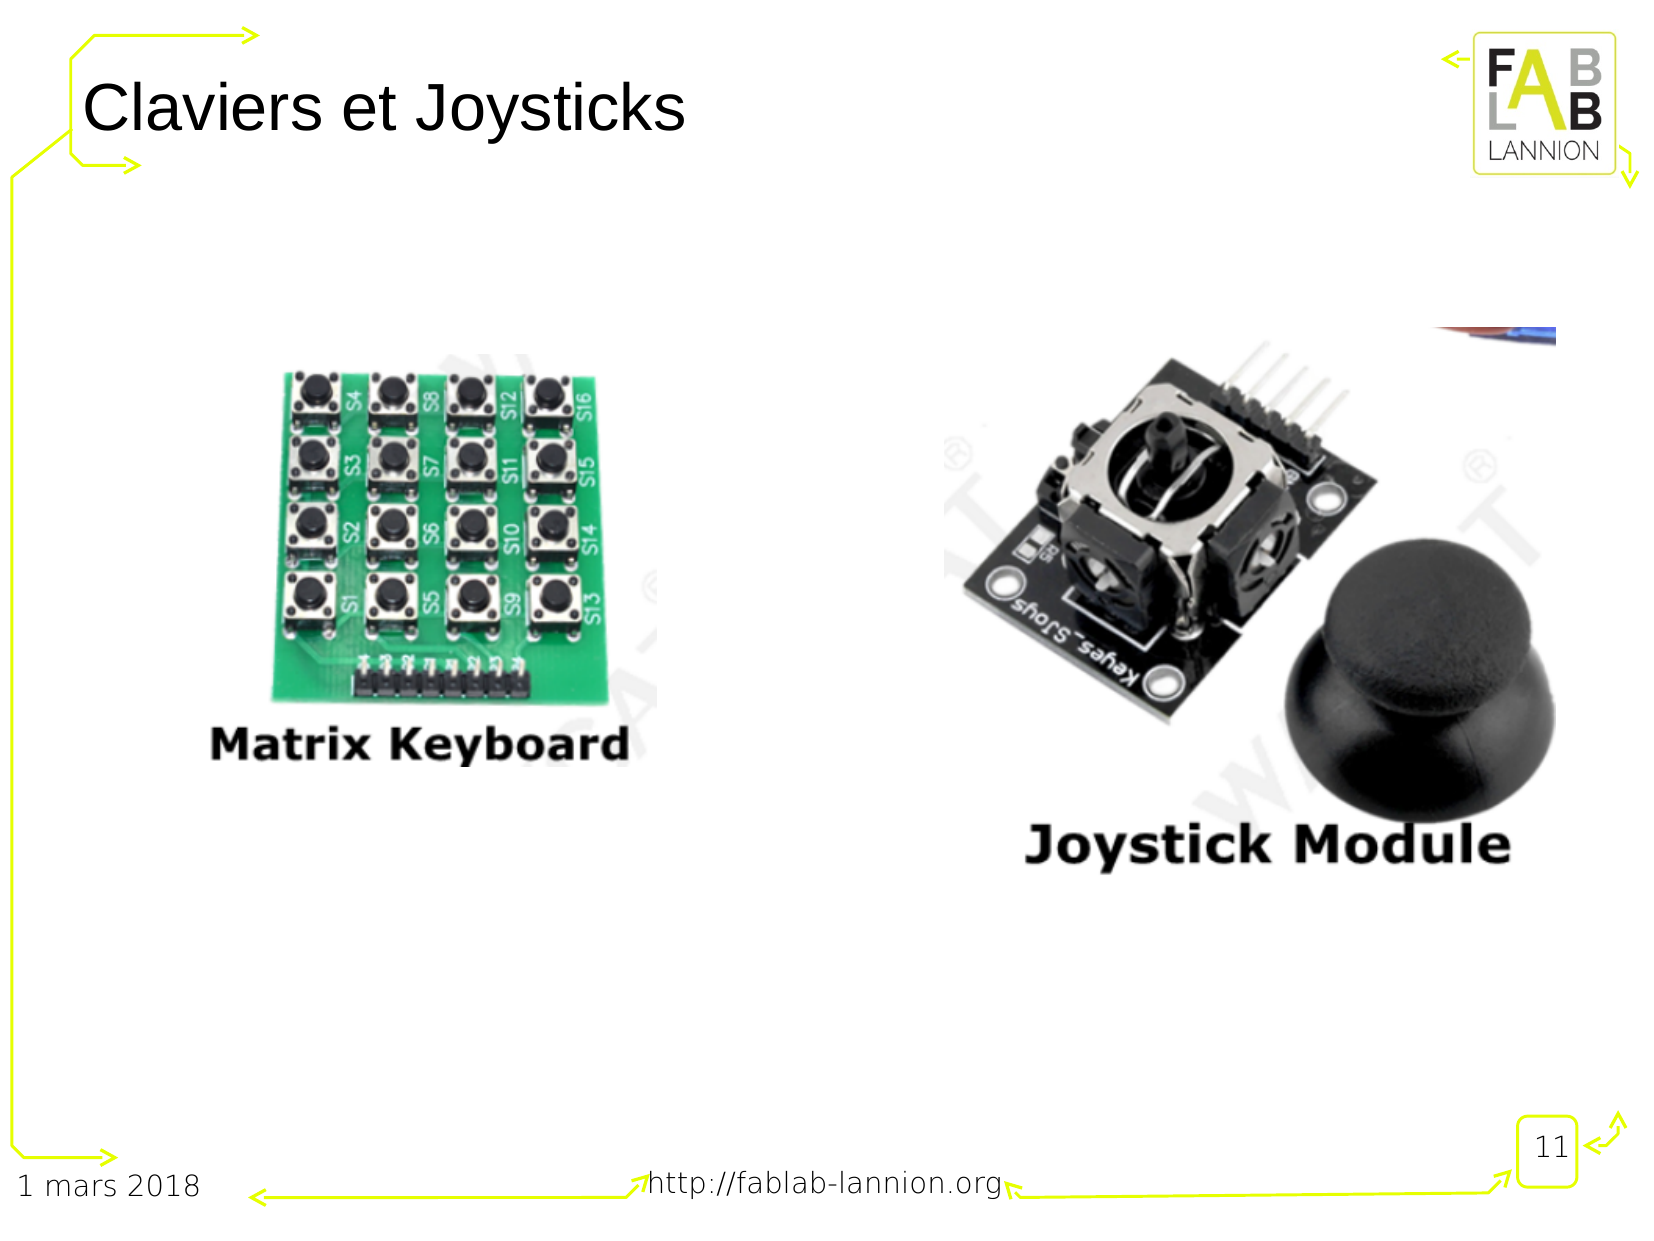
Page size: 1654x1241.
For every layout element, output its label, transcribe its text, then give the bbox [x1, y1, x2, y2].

picture [200, 354, 657, 767]
title Claviers et Joysticks [82, 49, 1441, 166]
picture [944, 327, 1556, 886]
picture [1470, 29, 1619, 178]
